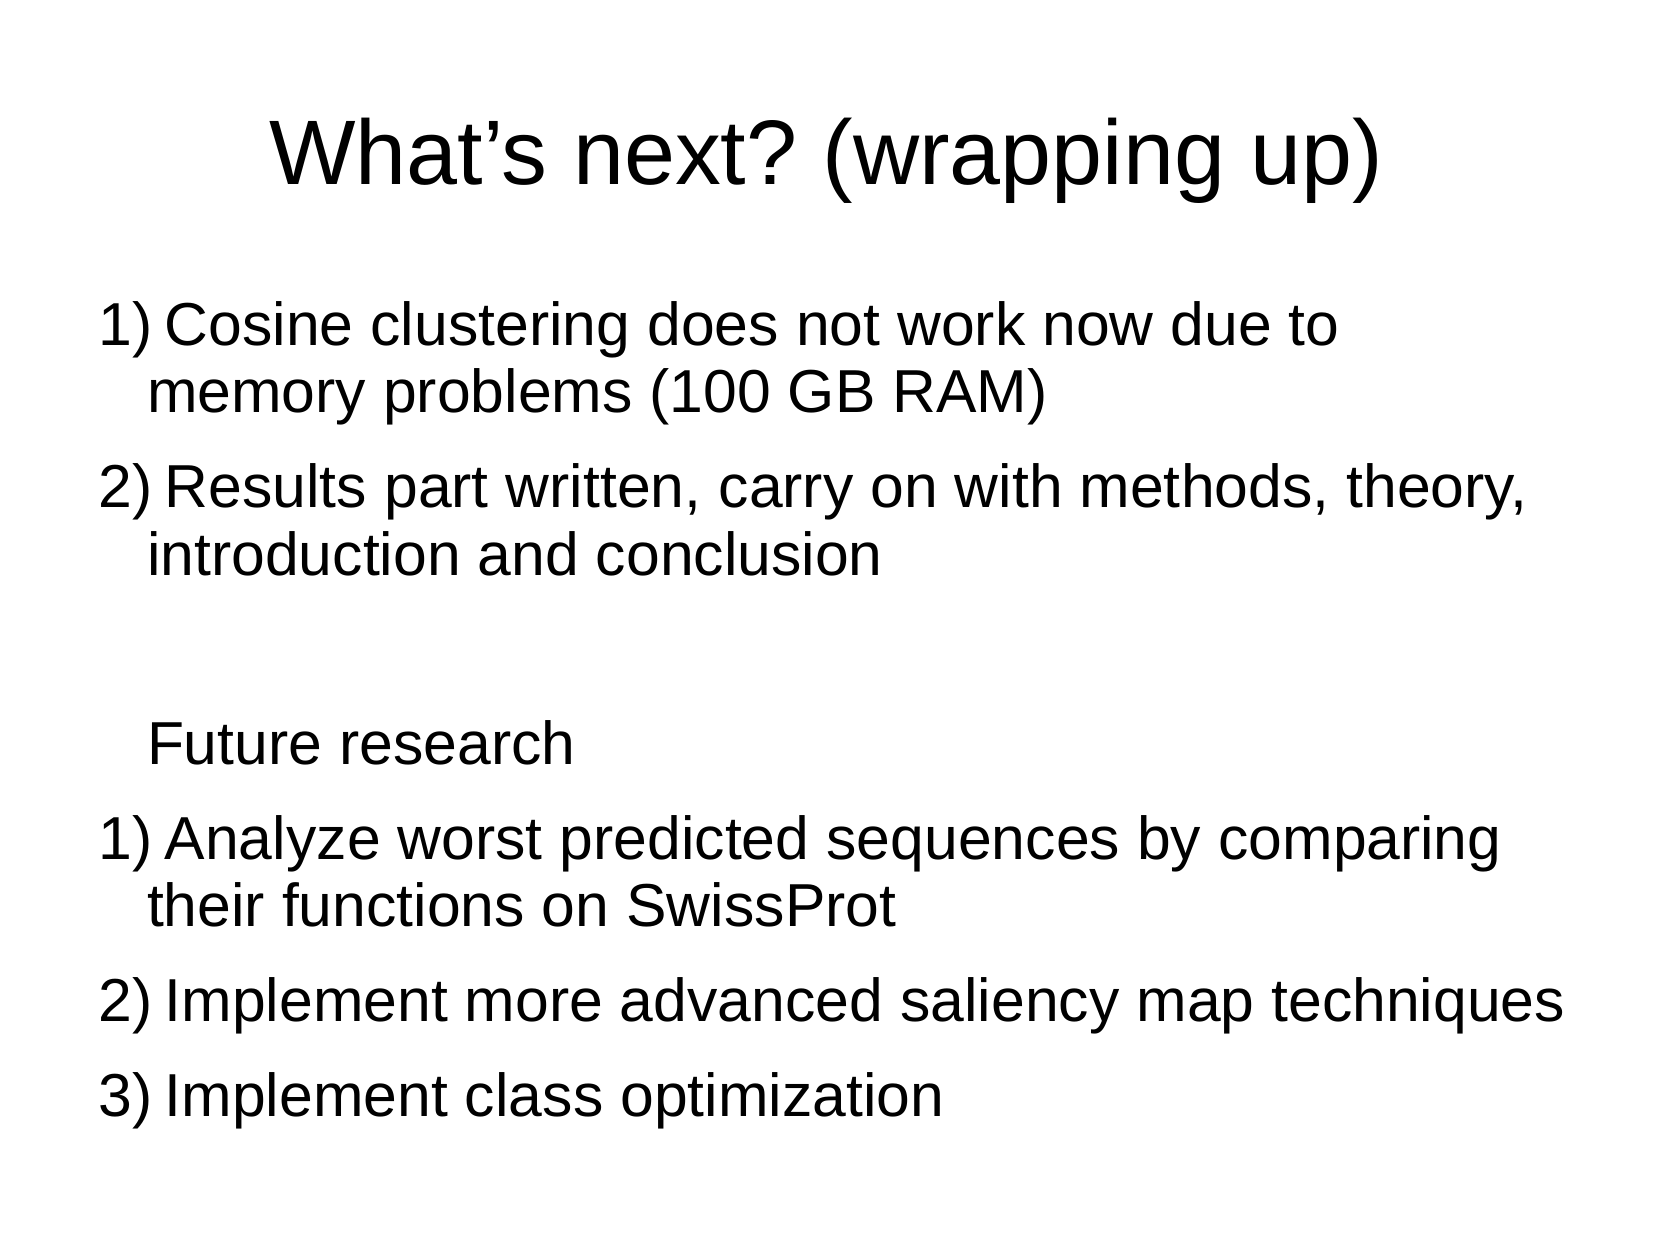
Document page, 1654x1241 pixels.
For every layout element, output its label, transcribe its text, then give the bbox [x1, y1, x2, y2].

list Cosine clustering does not work now due to memory problems (100 GB RAM) Results part written, carry on with methods, theory, introduction and conclusion Future research Analyze worst predicted sequences by comparing their functions on SwissProt Implement more advanced saliency map techniques Implement class optimization [82, 290, 1571, 1158]
title What’s next? (wrapping up) [82, 49, 1571, 257]
